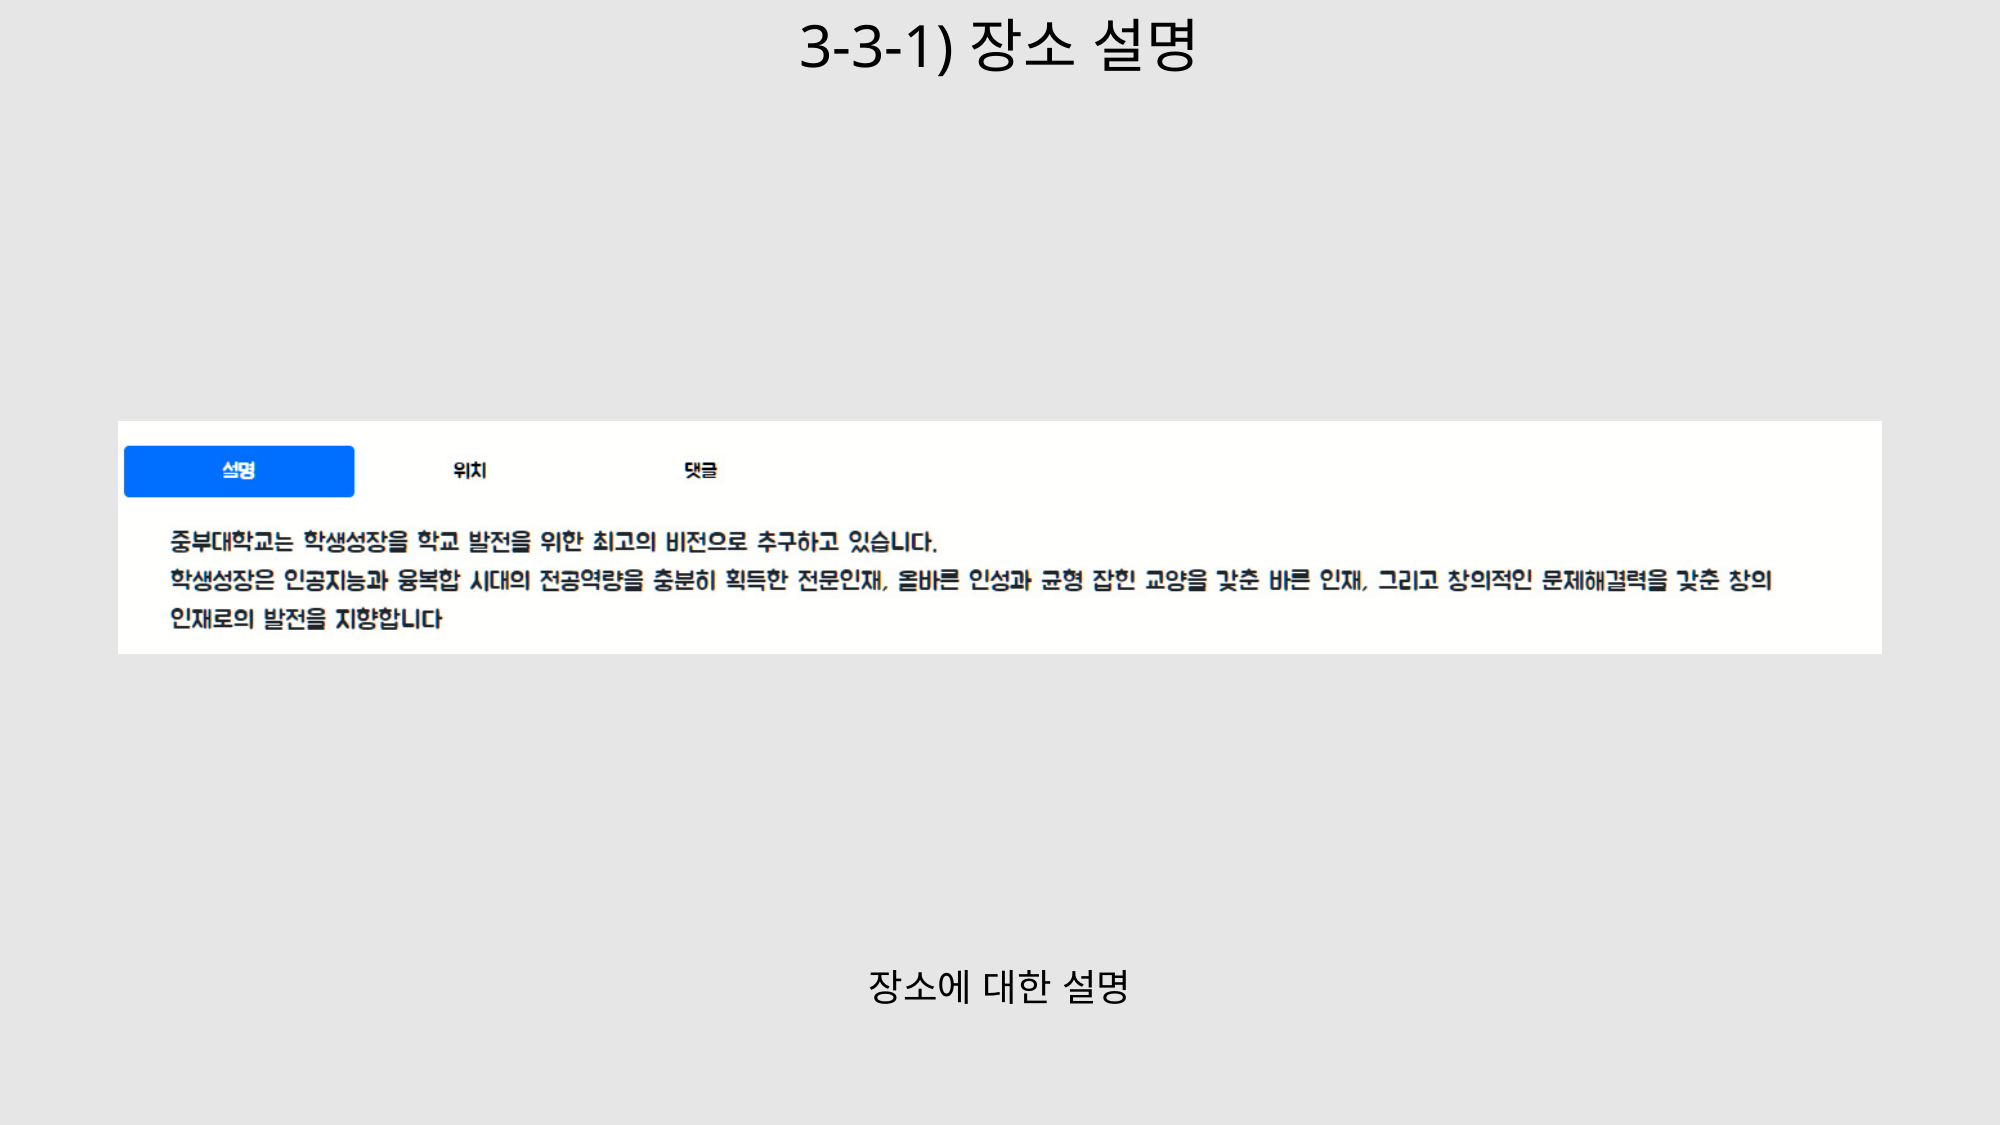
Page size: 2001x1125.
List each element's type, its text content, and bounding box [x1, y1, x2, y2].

picture [118, 421, 1882, 654]
text_box 3-3-1) 장소 설명 [564, 2, 1436, 87]
text_box 장소에 대한 설명 [853, 956, 1147, 1017]
